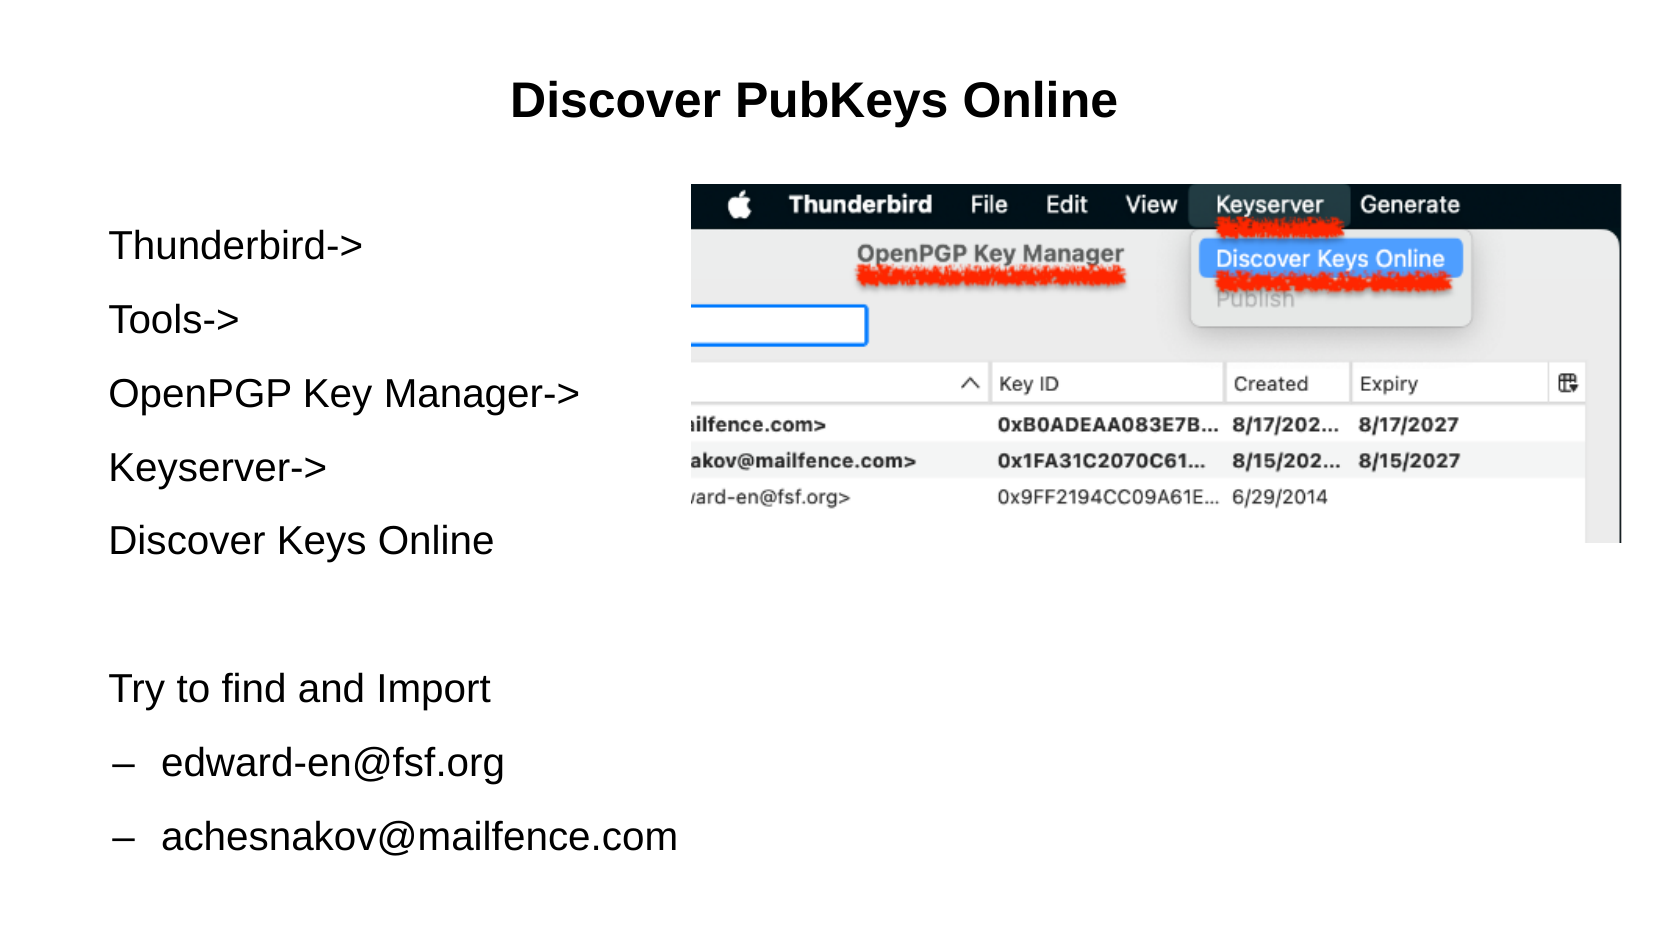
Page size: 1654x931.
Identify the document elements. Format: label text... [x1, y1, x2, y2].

list Thunderbird-> Tools-> OpenPGP Key Manager-> Keyserver-> Discover Keys Online Try to find and Import edward-en@fsf.org achesnakov@mailfence.com [108, 222, 1521, 862]
picture [691, 184, 1623, 543]
title Discover PubKeys Online [108, 42, 1521, 158]
